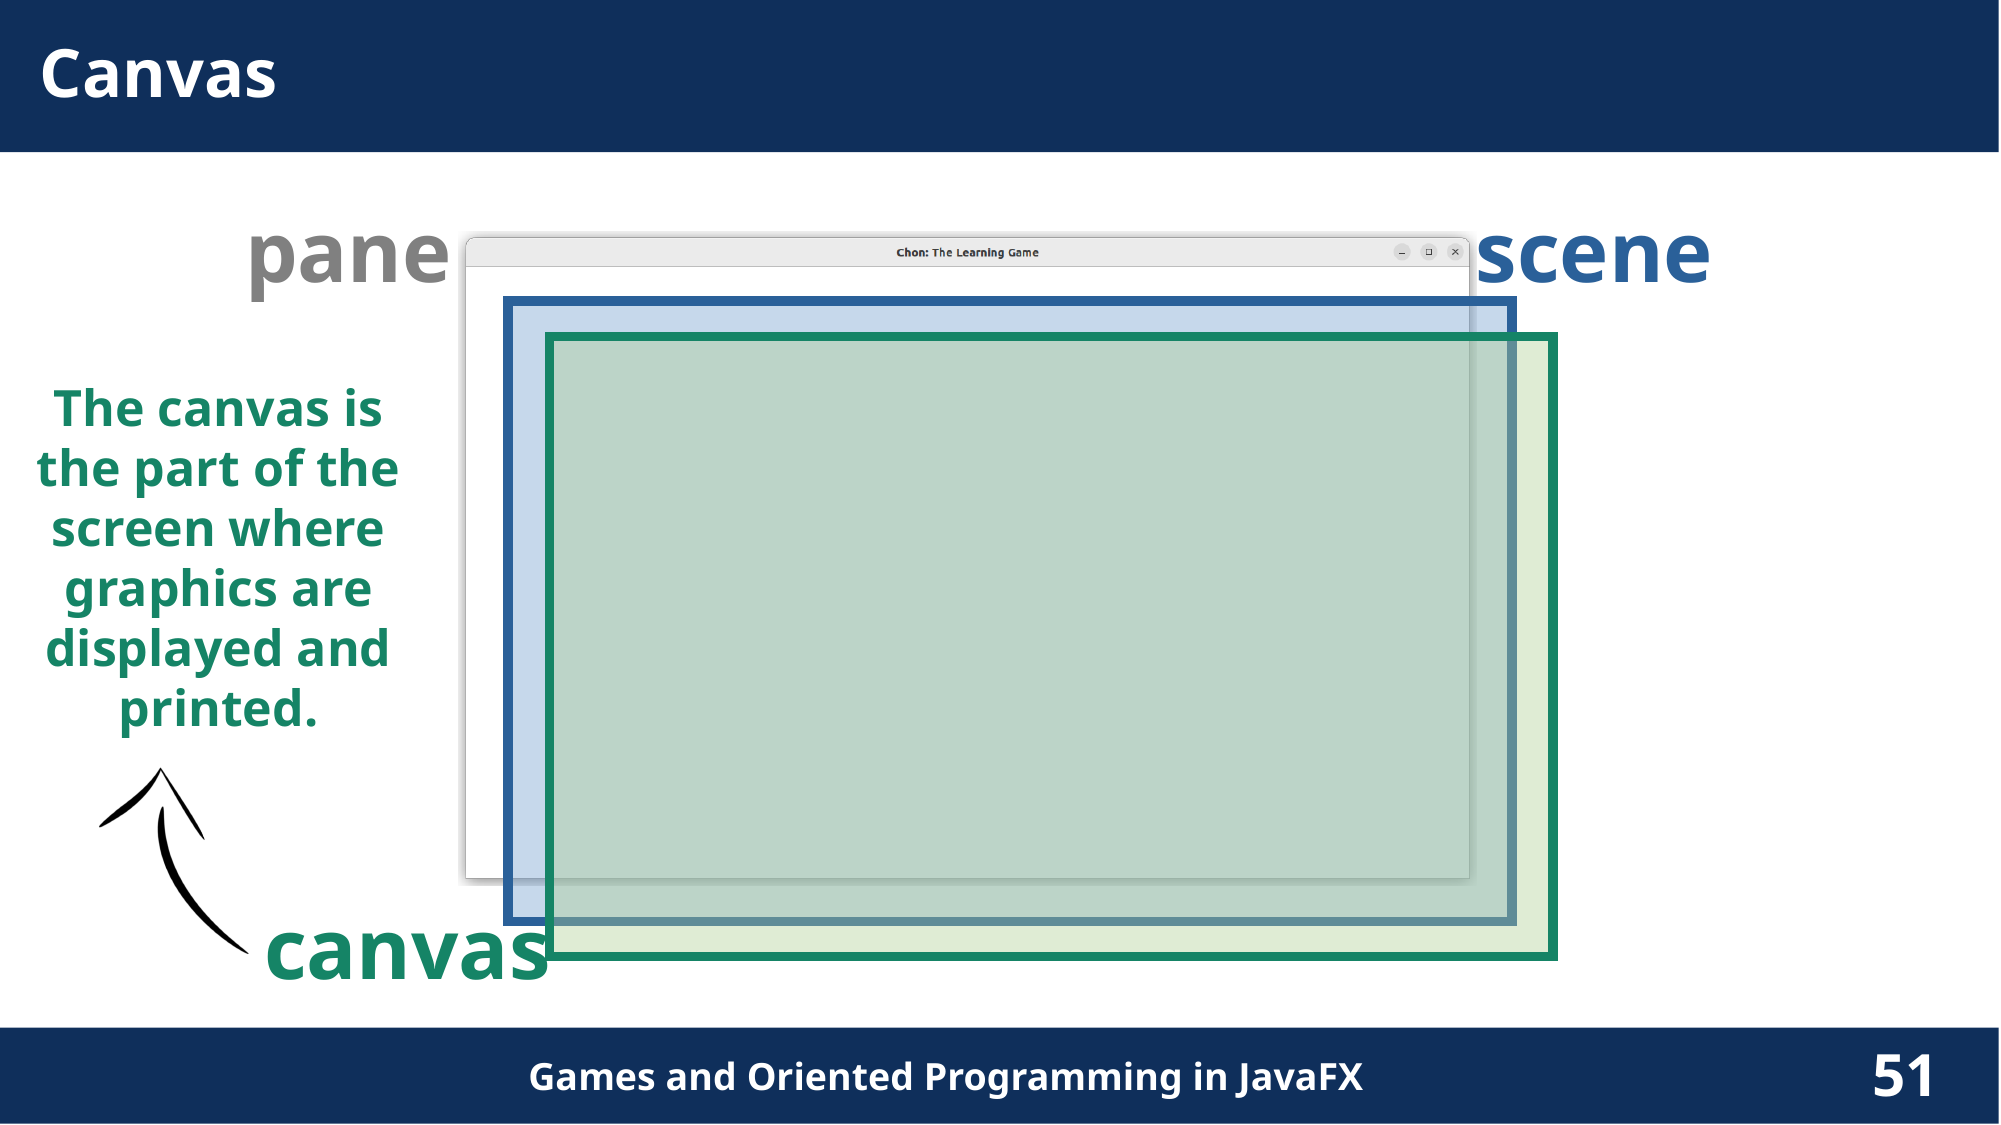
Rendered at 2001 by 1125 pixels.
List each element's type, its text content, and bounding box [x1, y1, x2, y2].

text_box The canvas is the part of the screen where graphics are displayed and printed. [11, 369, 426, 745]
text_box Canvas [25, 23, 1999, 119]
picture [458, 308, 507, 886]
text_box scene [1435, 192, 1754, 308]
text_box pane [188, 192, 508, 308]
text_box canvas [248, 889, 567, 1004]
text_box [507, 301, 1554, 957]
picture [508, 231, 1435, 301]
picture [88, 761, 250, 993]
